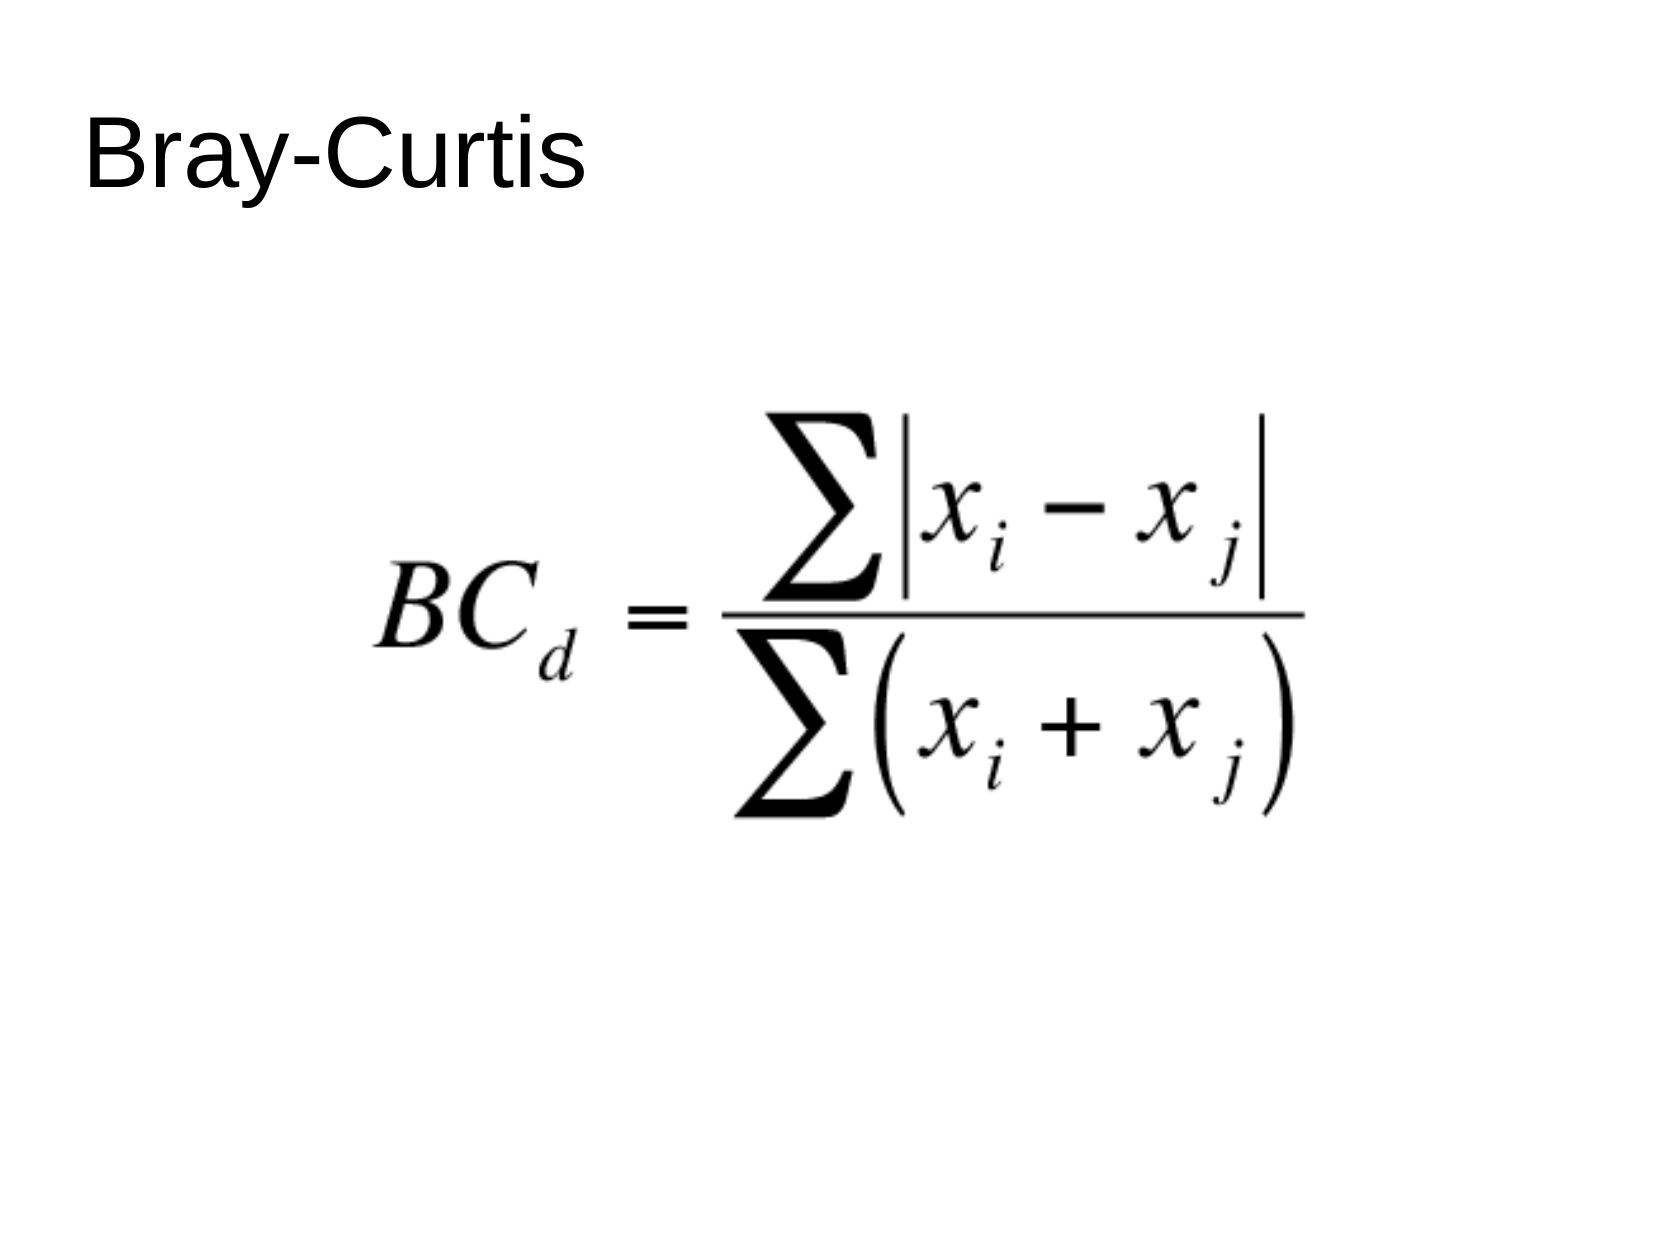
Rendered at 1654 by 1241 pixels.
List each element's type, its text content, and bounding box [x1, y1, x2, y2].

picture [355, 399, 1321, 833]
title Bray-Curtis [82, 49, 1571, 257]
